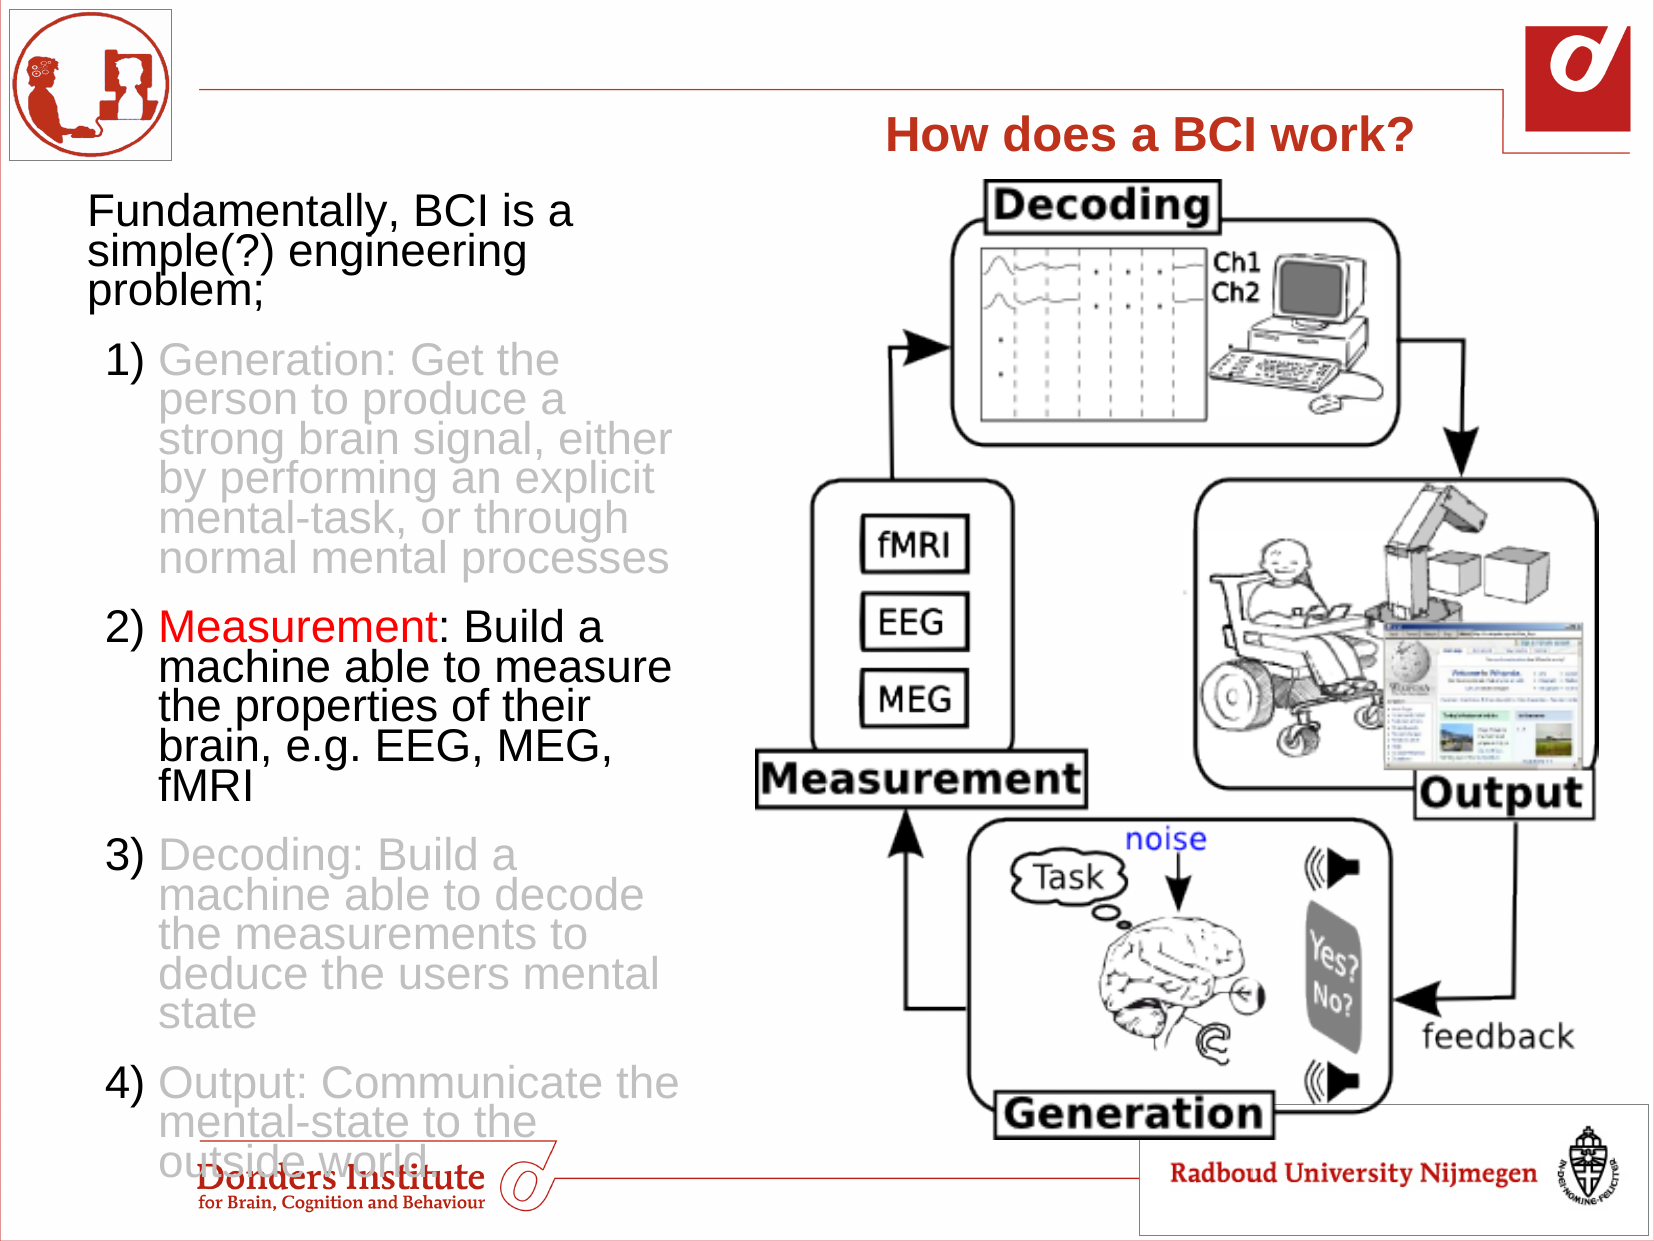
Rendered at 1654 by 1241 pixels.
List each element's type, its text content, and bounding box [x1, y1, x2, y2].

list Fundamentally, BCI is a simple(?) engineering problem; Generation: Get the person to produce a strong brain signal, either by performing an explicit mental-task, or through normal mental processes Measurement: Build a machine able to measure the properties of their brain, e.g. EEG, MEG, fMRI Decoding: Build a machine able to decode the measurements to deduce the users mental state Output: Communicate the mental-state to the outside world. [87, 195, 698, 1105]
title How does a BCI work? [885, 63, 1571, 179]
picture [0, 0, 1654, 1241]
